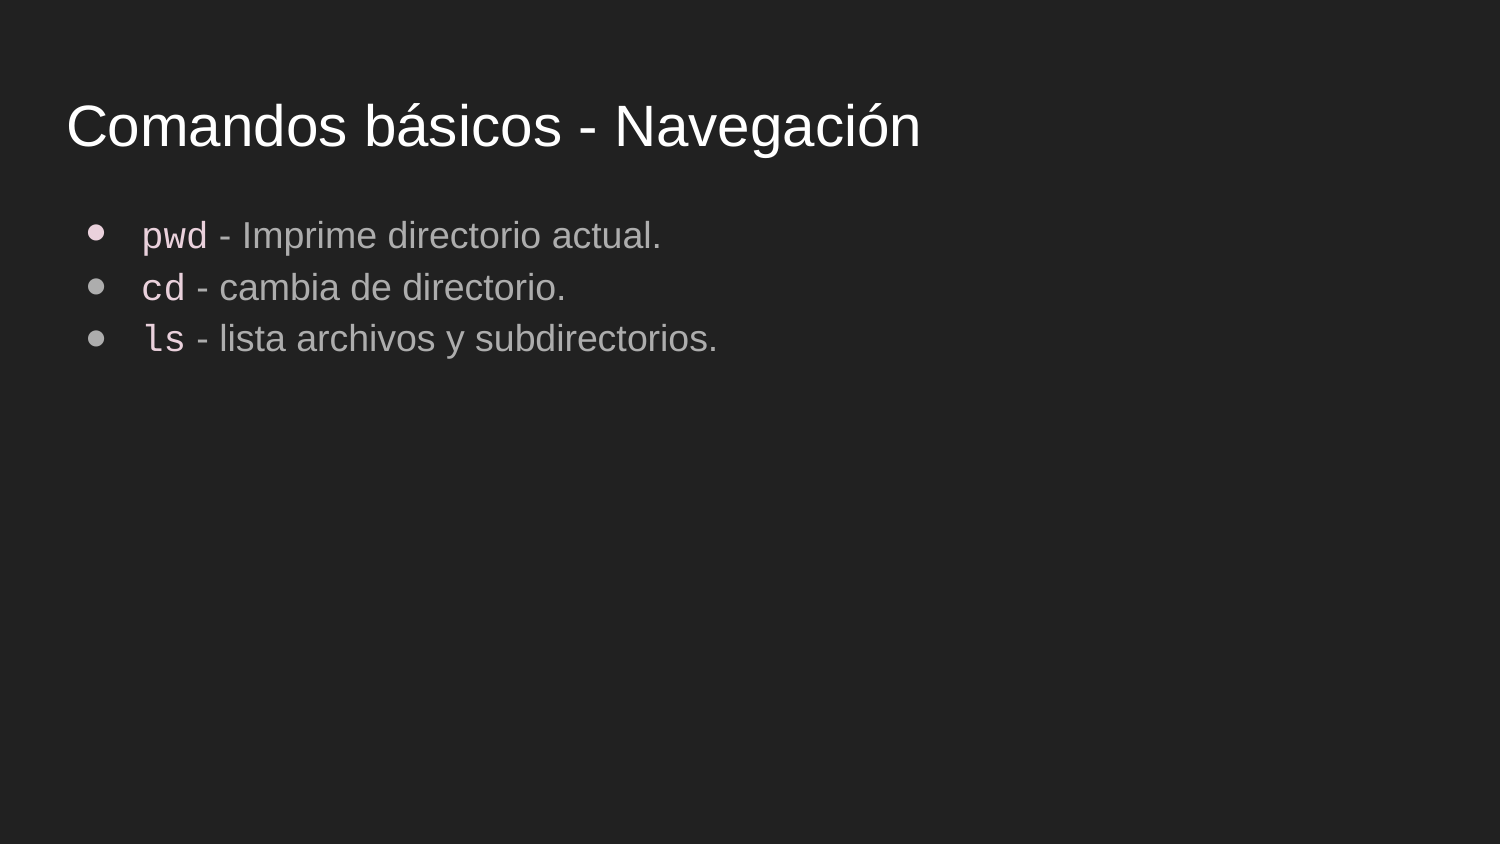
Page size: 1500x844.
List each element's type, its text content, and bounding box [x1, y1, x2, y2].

title Comandos básicos - Navegación [51, 72, 1449, 167]
list pwd - Imprime directorio actual. cd - cambia de directorio. ls - lista archivos y subdirectorios. [51, 189, 1449, 750]
